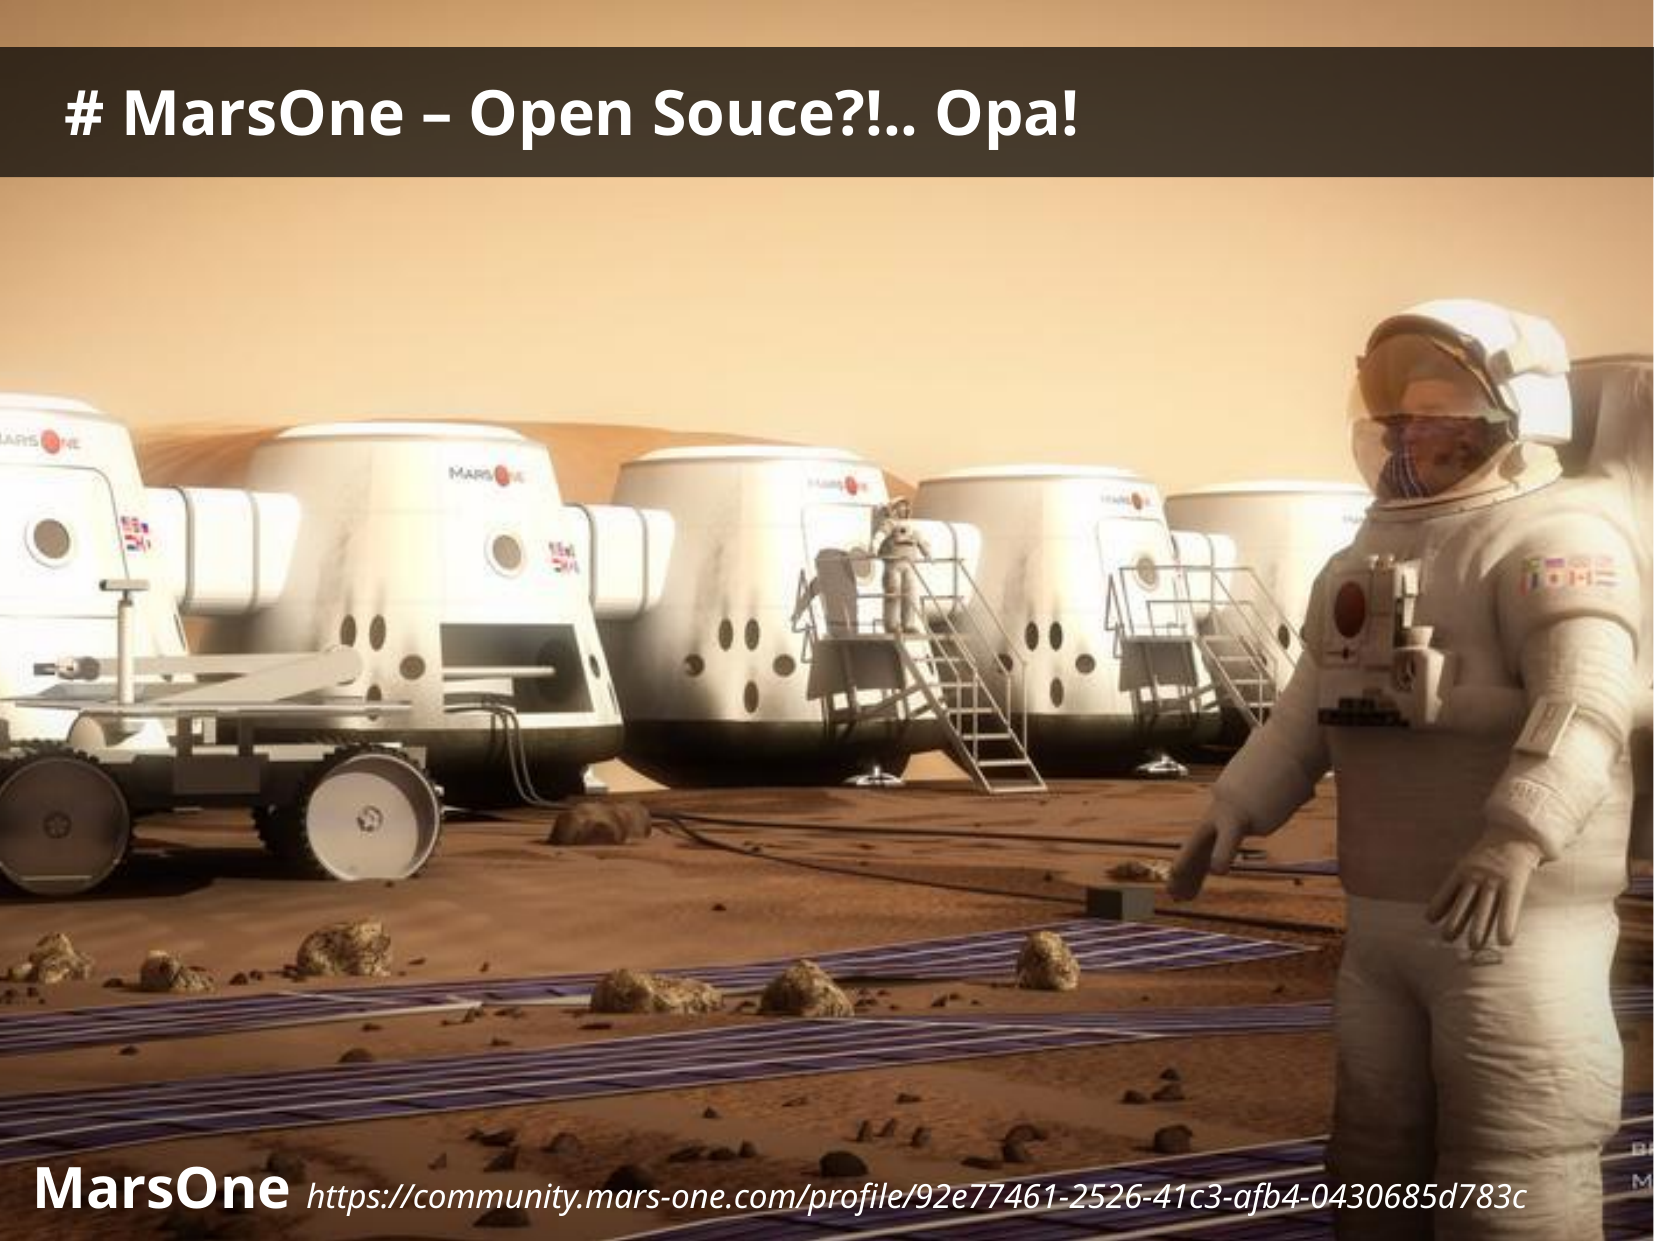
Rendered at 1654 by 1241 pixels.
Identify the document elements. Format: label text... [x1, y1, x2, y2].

text_box [0, 47, 1654, 178]
picture [0, 178, 1654, 1241]
picture [0, 0, 1654, 47]
text_box # MarsOne – Open Souce?!.. Opa! [49, 61, 1055, 159]
text_box MarsOne https://community.mars-one.com/profile/92e77461-2526-41c3-afb4-0430685d783c [17, 1139, 1654, 1237]
